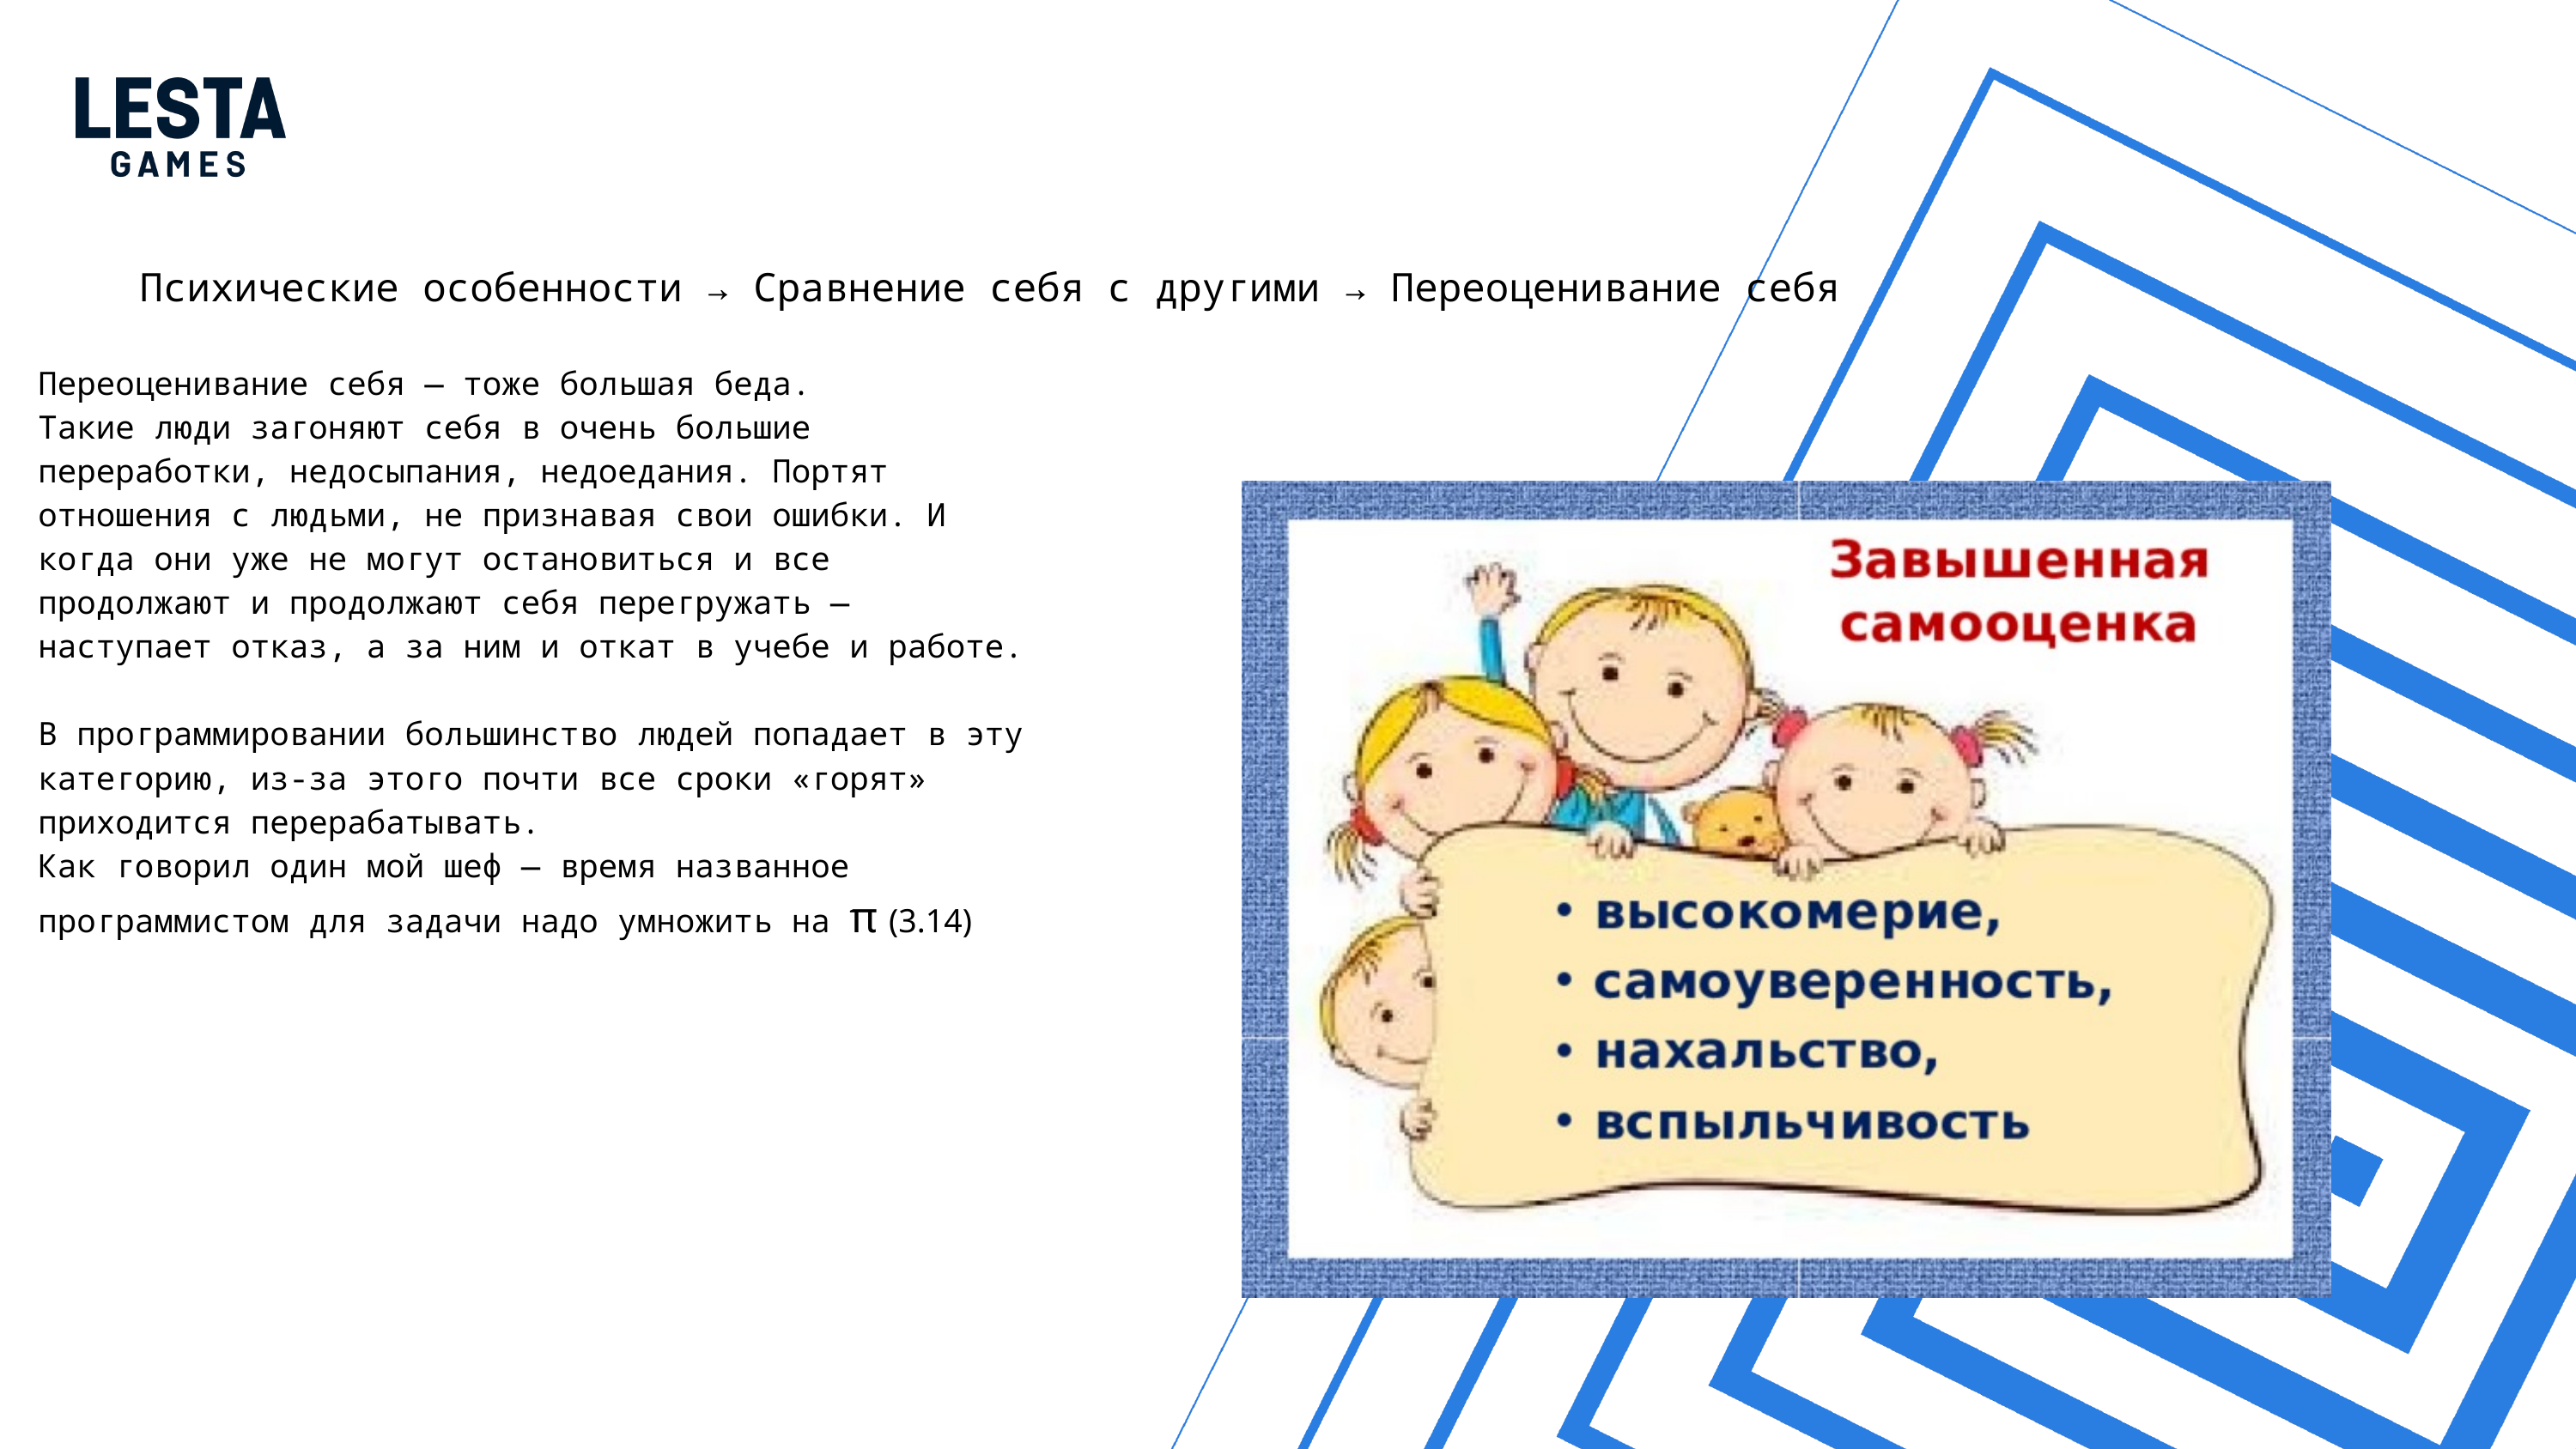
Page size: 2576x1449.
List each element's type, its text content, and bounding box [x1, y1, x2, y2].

picture [1100, 0, 2576, 1449]
picture [76, 77, 286, 178]
text_box Психические особенности → Сравнение себя с другими → Переоценивание себя [126, 253, 1876, 318]
text_box Переоценивание себя — тоже большая беда. Такие люди загоняют себя в очень большие переработки, недосыпания, недоедания. Портят отношения с людьми, не признавая свои ошибки. И когда они уже не могут остановиться и все продолжают и продолжают себя перегружать — наступает отказ, а за ним и откат в учебе и работе. В программировании большинство людей попадает в эту категорию, из-за этого почти все сроки «горят» приходится перерабатывать. Как говорил один мой шеф — время названное программистом для задачи надо умножить на π (3.14) [25, 355, 1040, 1420]
